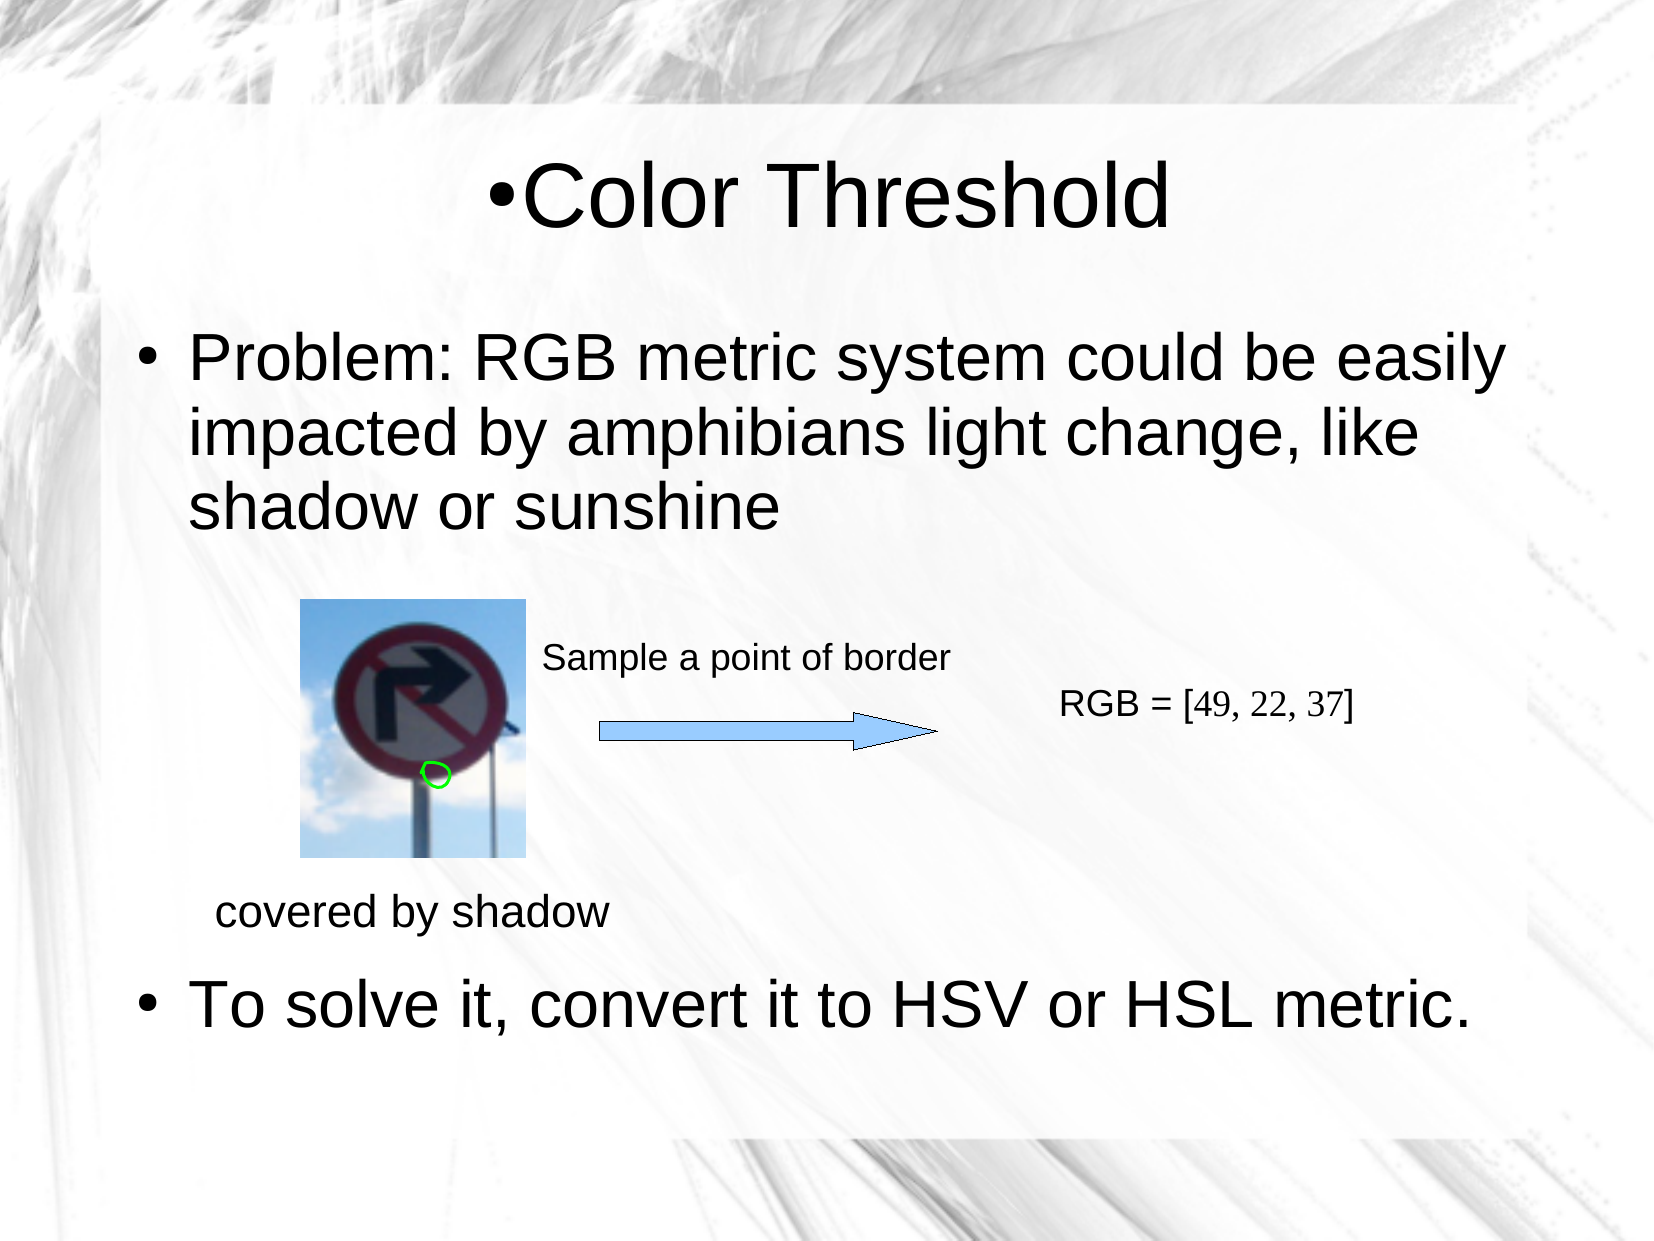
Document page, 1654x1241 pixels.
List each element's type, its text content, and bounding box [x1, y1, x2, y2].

list Problem: RGB metric system could be easily impacted by amphibians light change, like shadow or sunshine covered by shadow To solve it, convert it to HSV or HSL metric. [118, 319, 1571, 1042]
picture [0, 0, 1654, 1241]
text_box [599, 712, 938, 751]
text_box RGB = [49, 22, 37] [1044, 675, 1370, 733]
title Color Threshold [118, 112, 1506, 281]
text_box Sample a point of border [526, 629, 967, 687]
